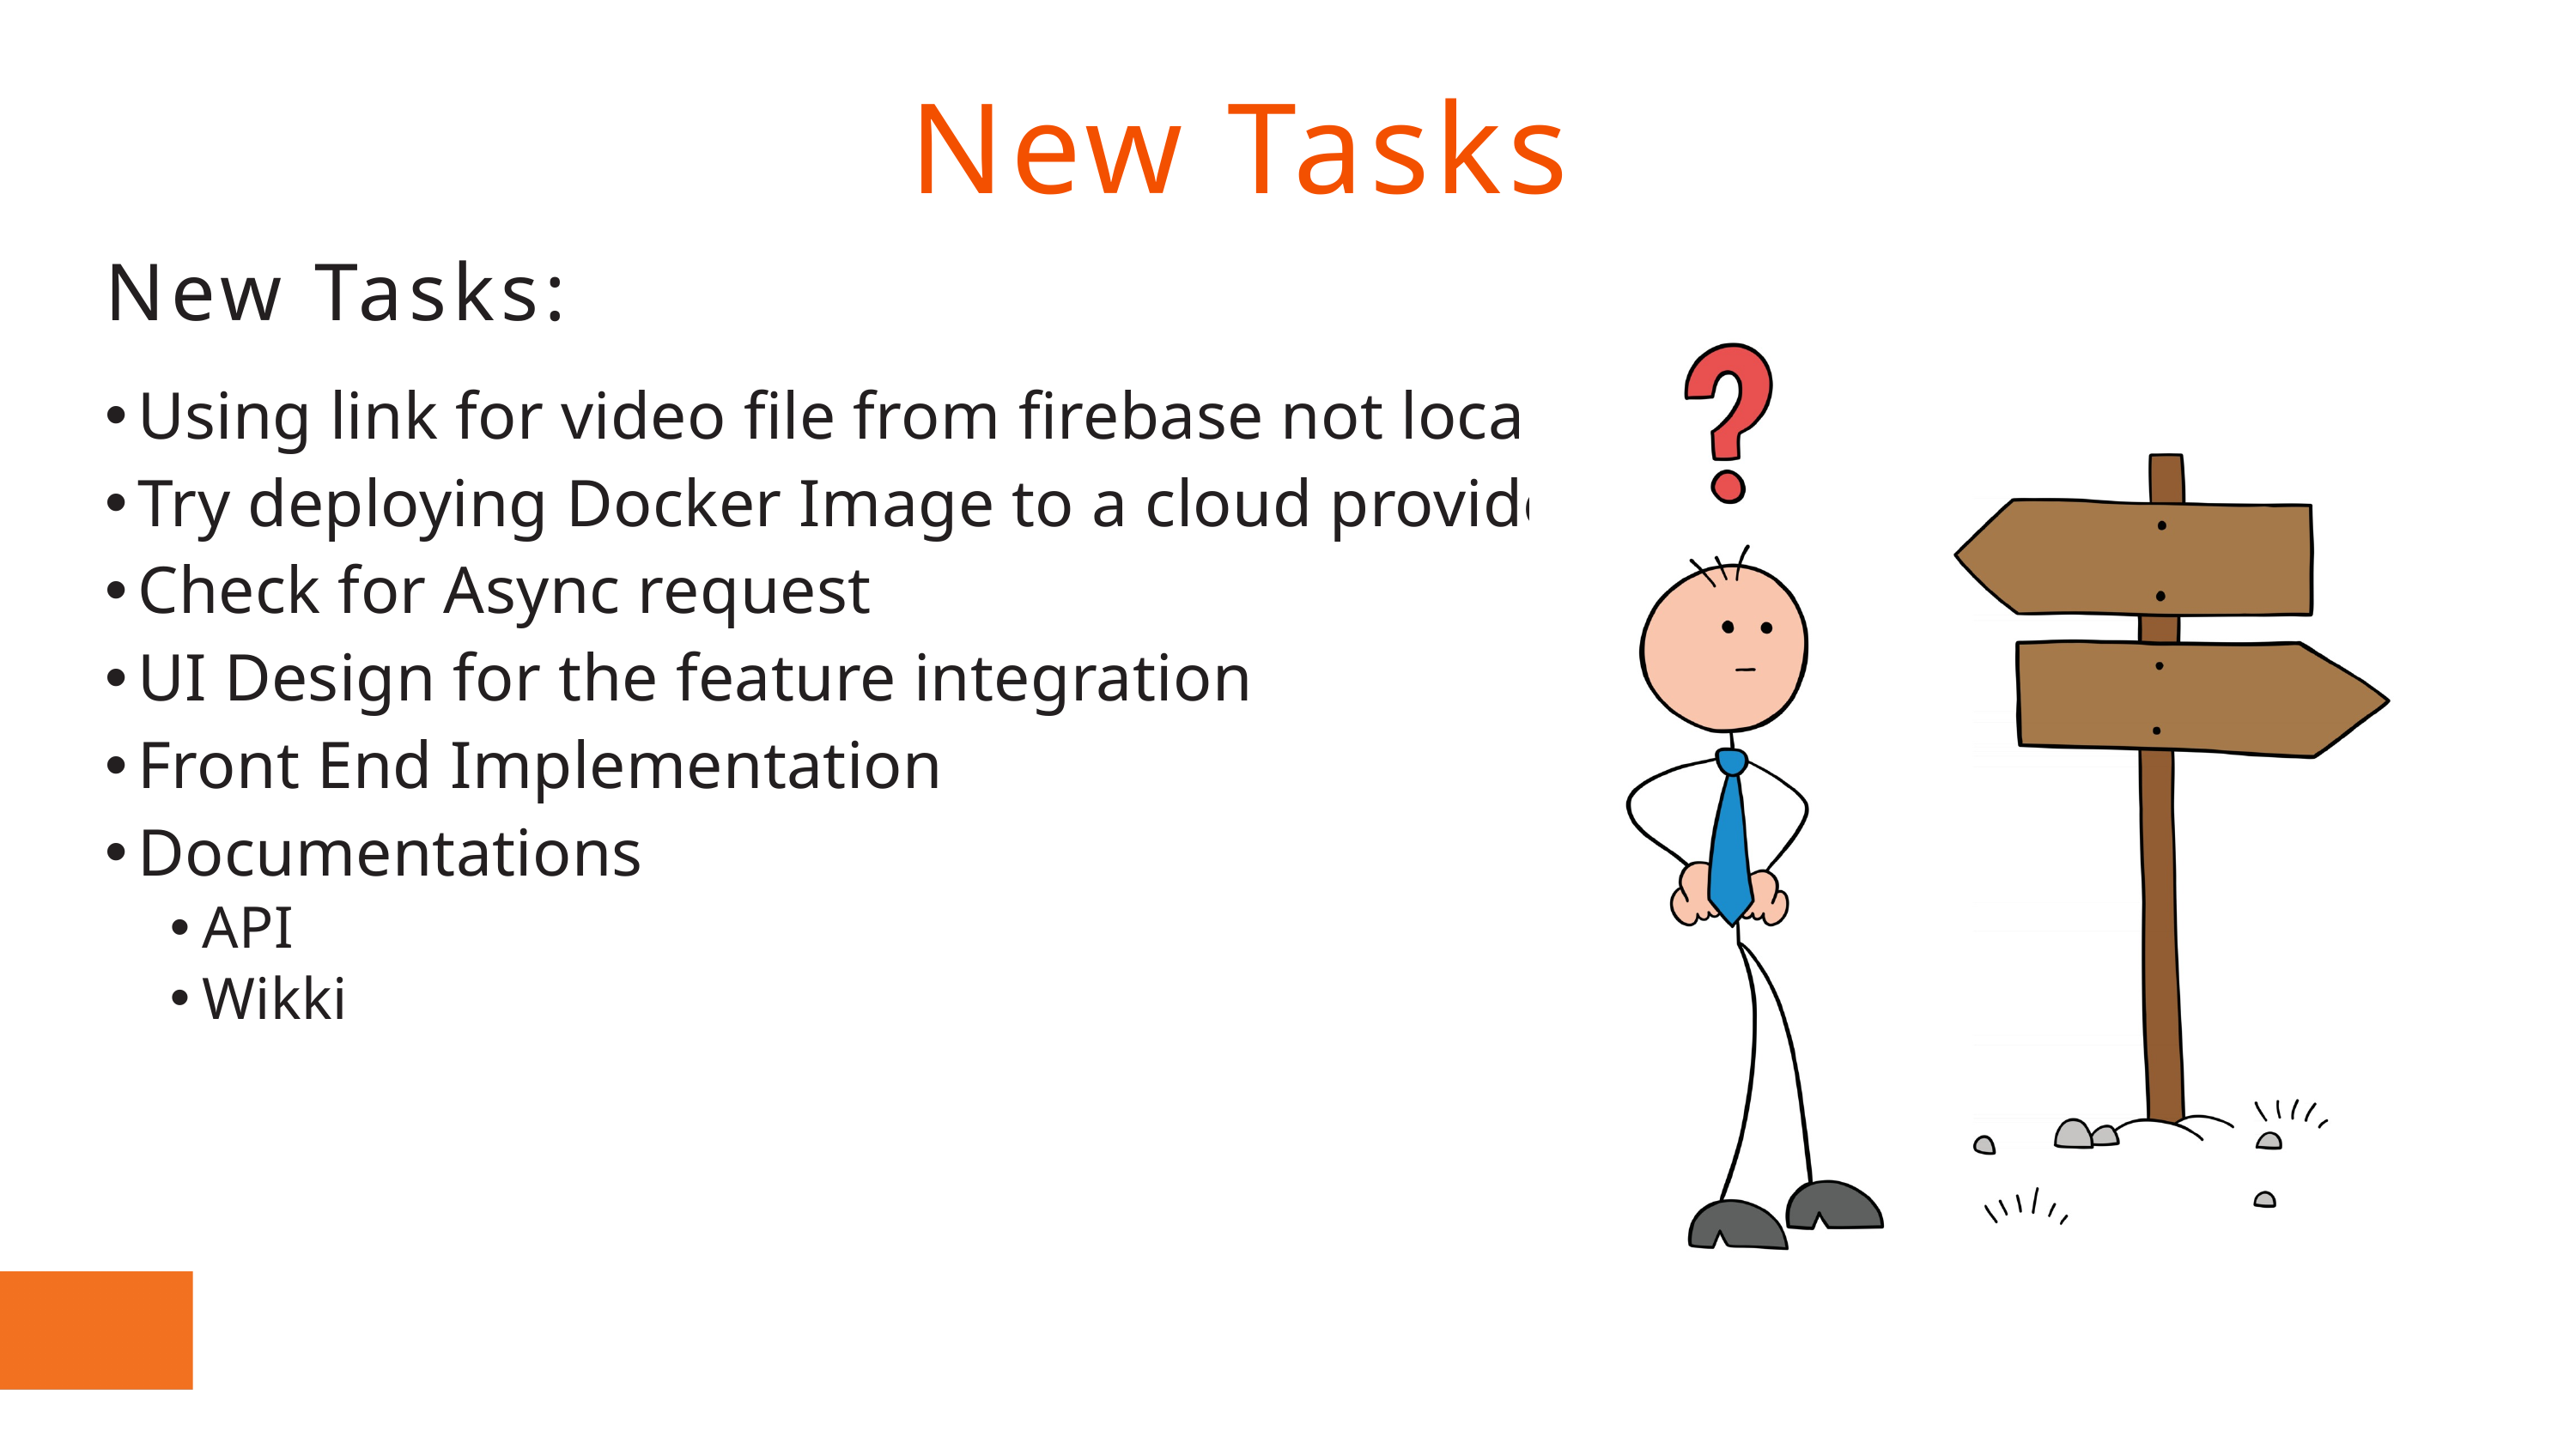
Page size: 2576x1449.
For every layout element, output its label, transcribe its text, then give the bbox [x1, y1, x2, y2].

picture [1529, 258, 2480, 1331]
text_box New Tasks: [92, 246, 1319, 354]
text_box Using link for video file from firebase not locally Try deploying Docker Image to a cloud provider Check for Async request UI Design for the feature integration Front End Implementation Documentations API Wikki [92, 377, 1529, 1295]
text_box [0, 1271, 193, 1449]
text_box New Tasks [285, 69, 2194, 219]
